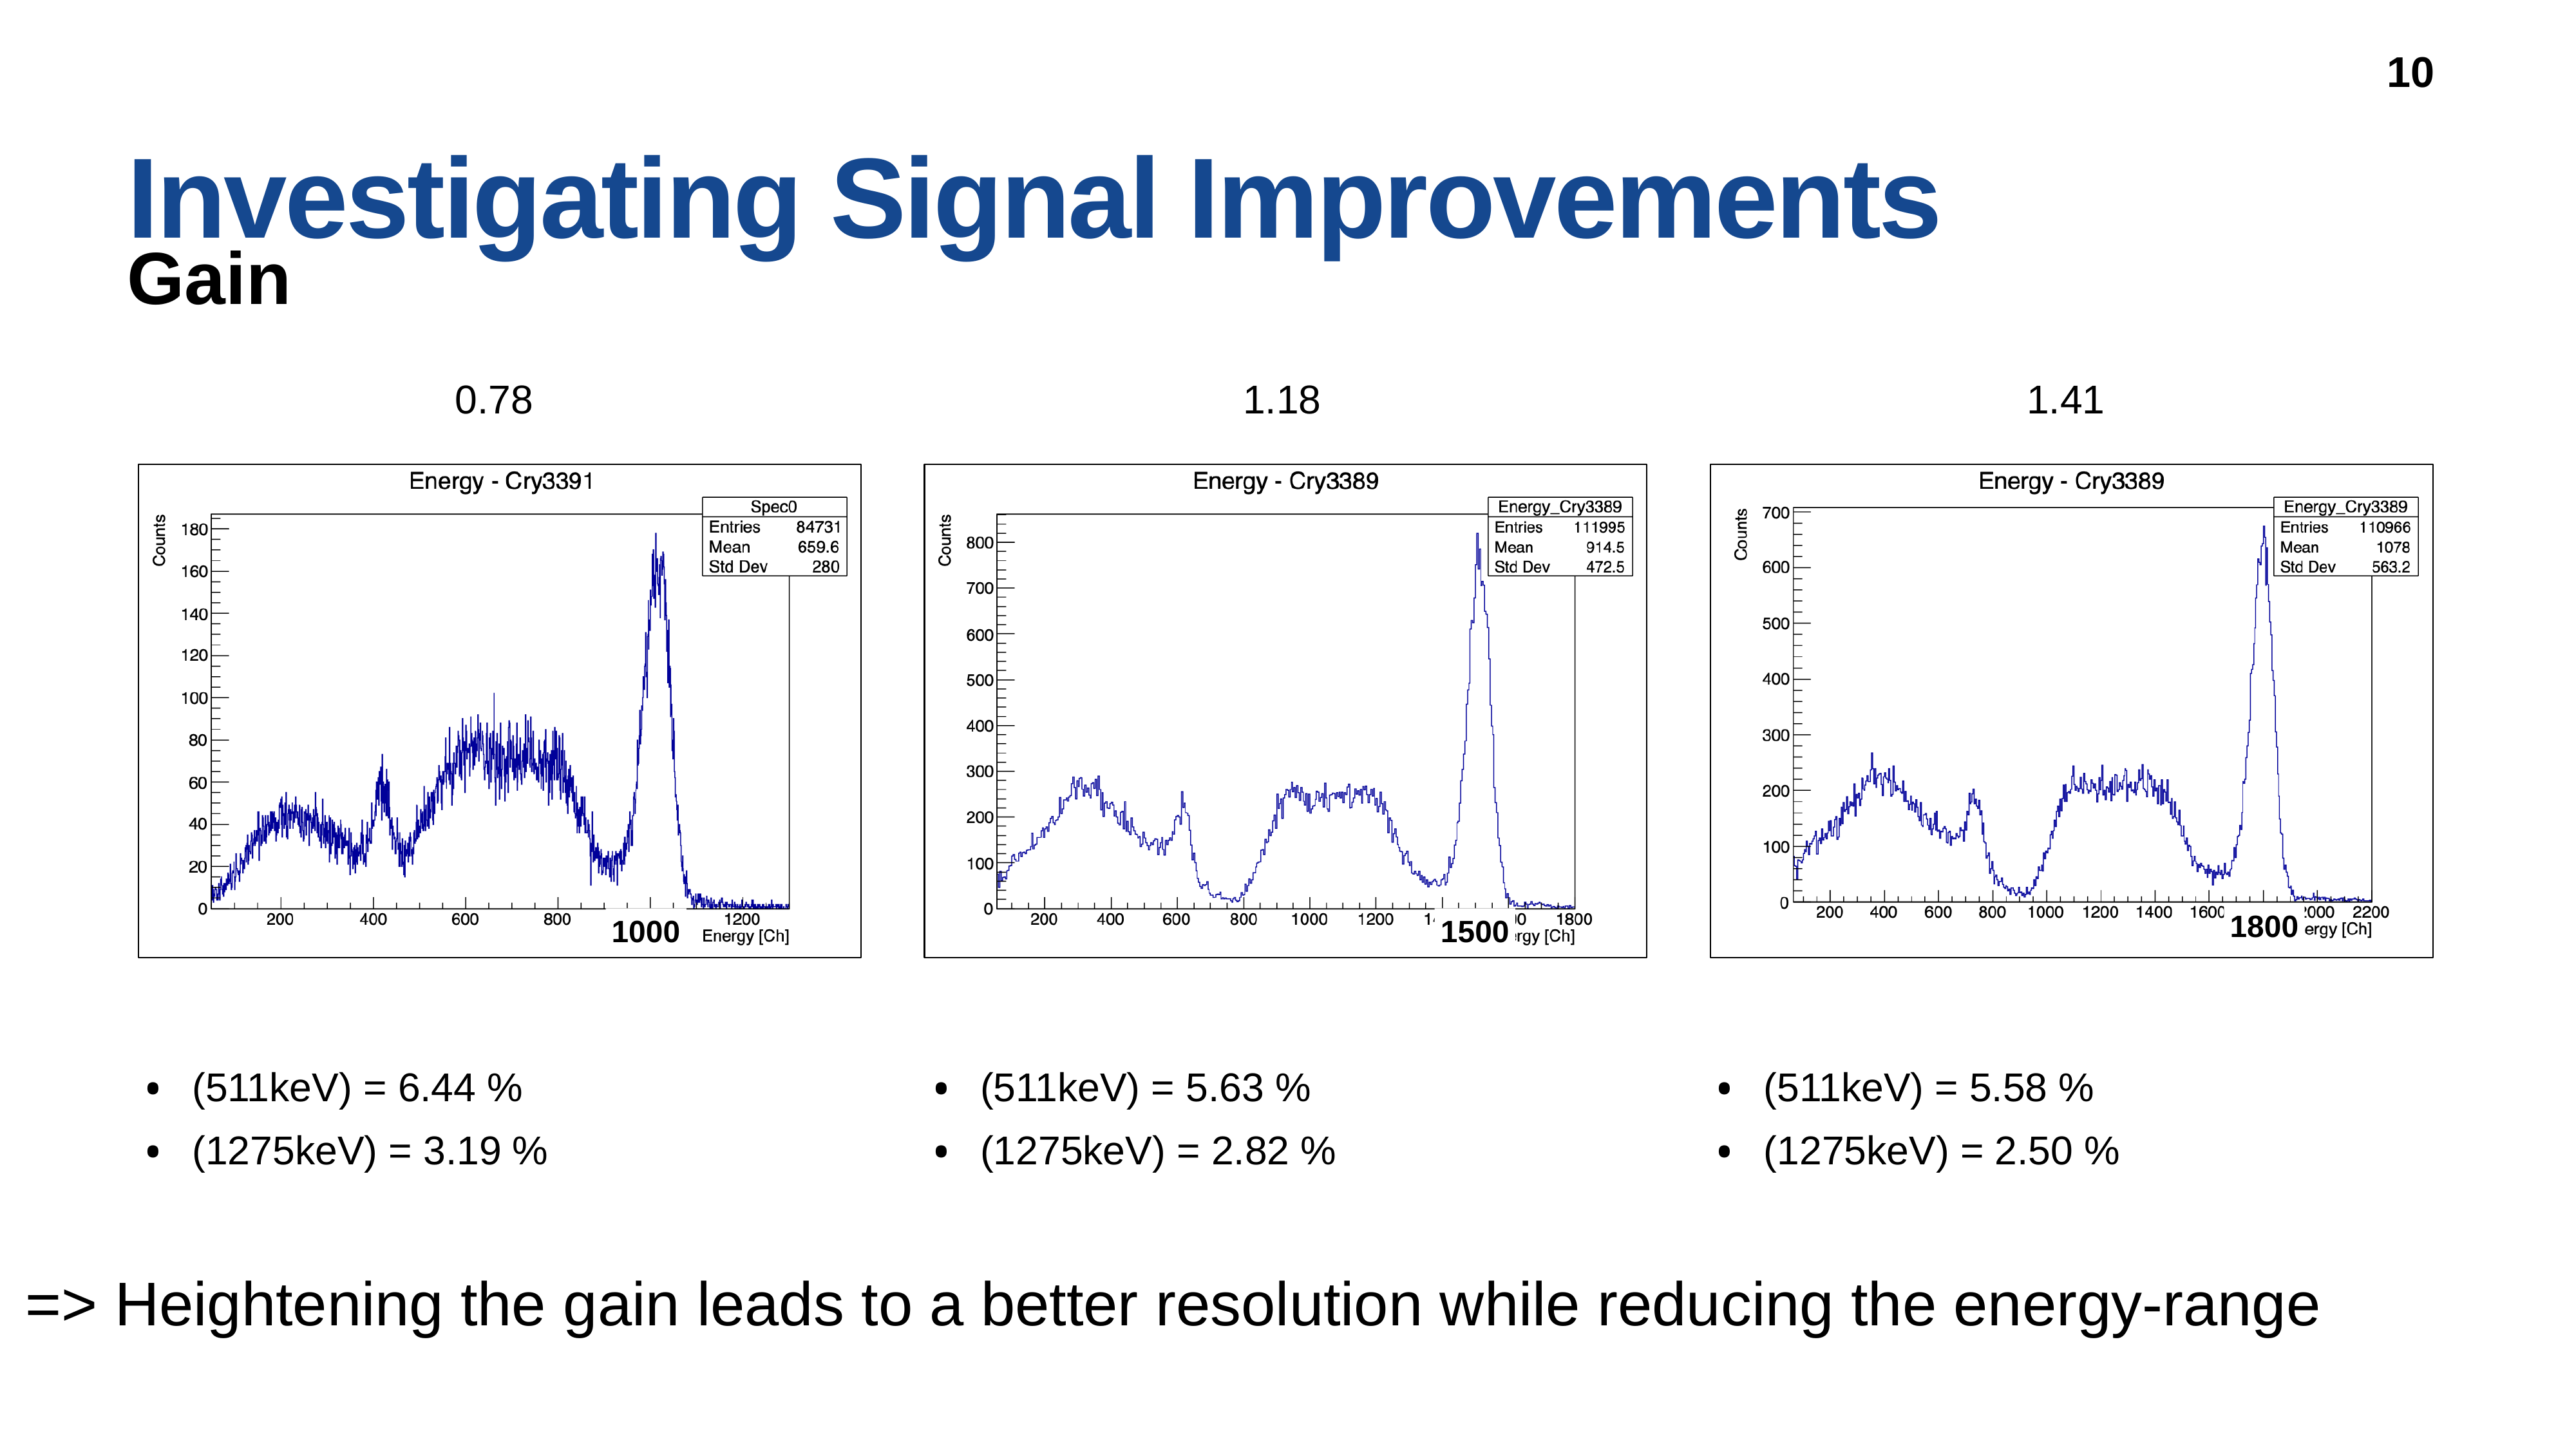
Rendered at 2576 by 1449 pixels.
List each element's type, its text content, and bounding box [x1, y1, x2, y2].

text_box 0.78 [369, 350, 630, 450]
text_box (511keV) = 5.58 % (1275keV) = 2.50 % [1710, 1007, 2433, 1214]
title Investigating Signal Improvements [127, 100, 2576, 259]
text_box (511keV) = 5.63 % (1275keV) = 2.82 % [926, 1007, 1649, 1214]
picture [139, 464, 861, 958]
text_box 10 [2190, 43, 2439, 111]
text_box 1.41 [1941, 350, 2202, 450]
text_box 1000 [605, 908, 687, 956]
picture [1710, 464, 2432, 958]
picture [925, 464, 1647, 958]
text_box (511keV) = 6.44 % (1275keV) = 3.19 % [138, 1007, 862, 1214]
text_box 1800 [2224, 902, 2305, 951]
text_box 1.18 [1157, 350, 1419, 450]
text_box 1500 [1434, 908, 1515, 956]
text_box => Heightening the gain leads to a better resolution while reducing the energy-range [20, 1262, 2556, 1346]
list Gain [127, 259, 2448, 336]
